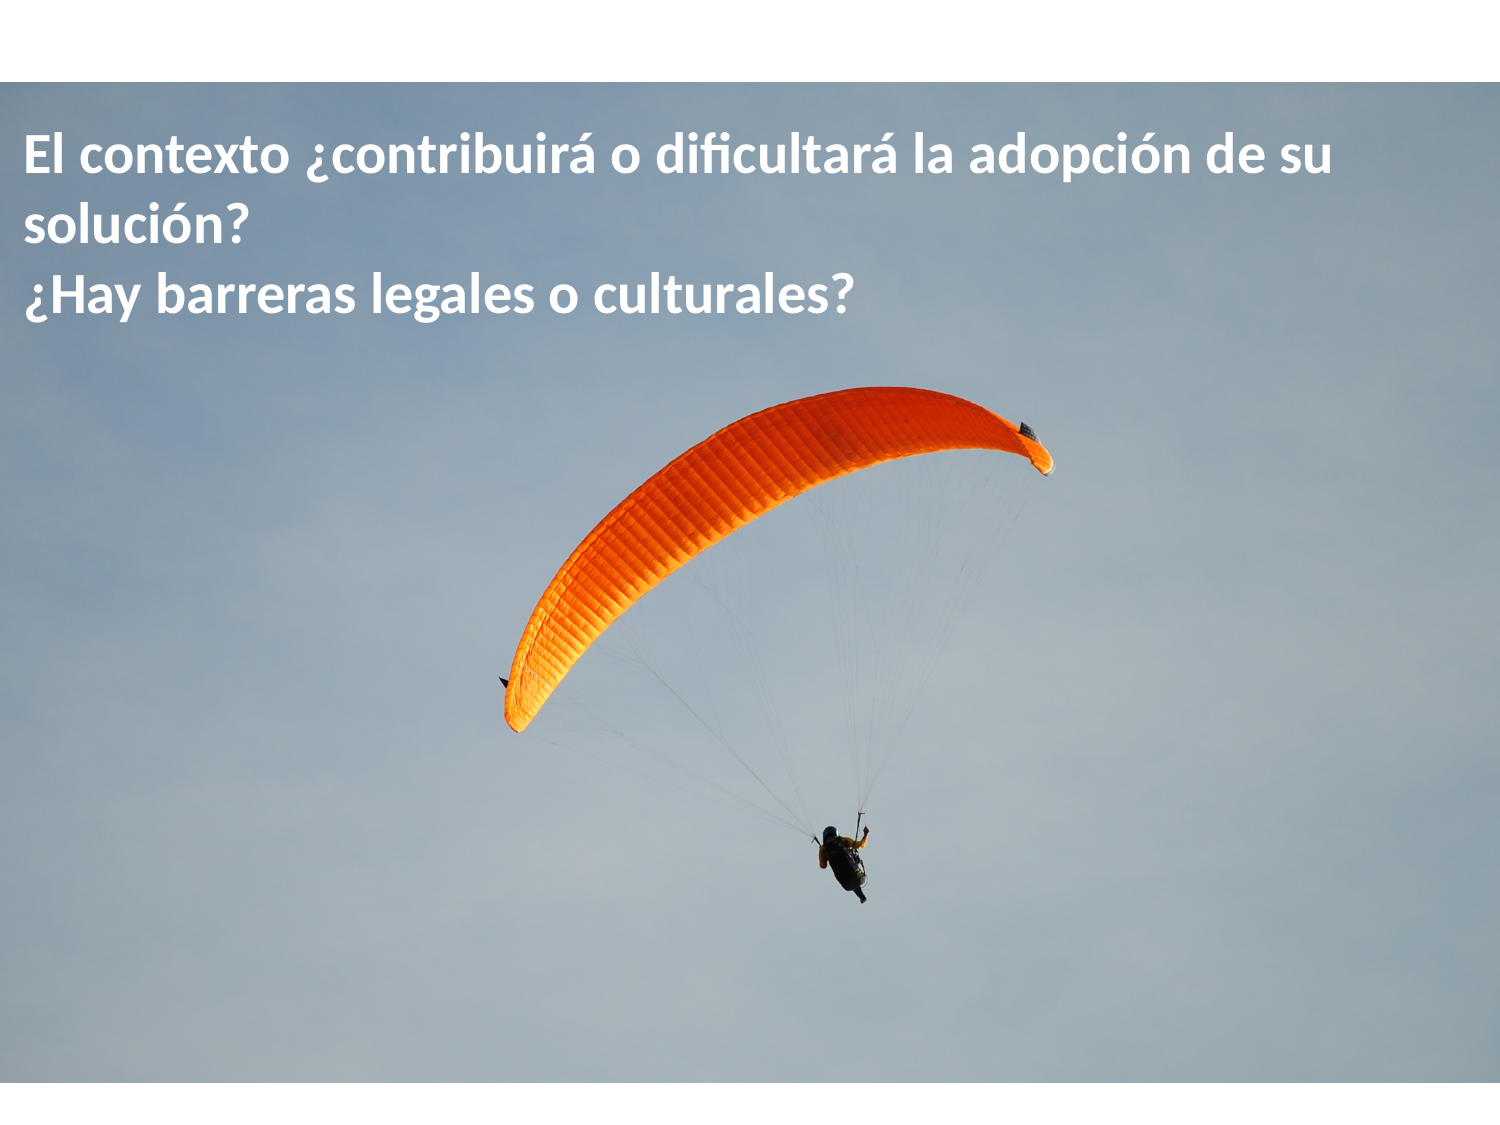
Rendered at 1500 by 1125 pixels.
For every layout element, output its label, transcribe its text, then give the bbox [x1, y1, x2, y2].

picture [0, 82, 1500, 1083]
text_box El contexto ¿contribuirá o dificultará la adopción de su solución? ¿Hay barreras legales o culturales? [8, 108, 1359, 644]
